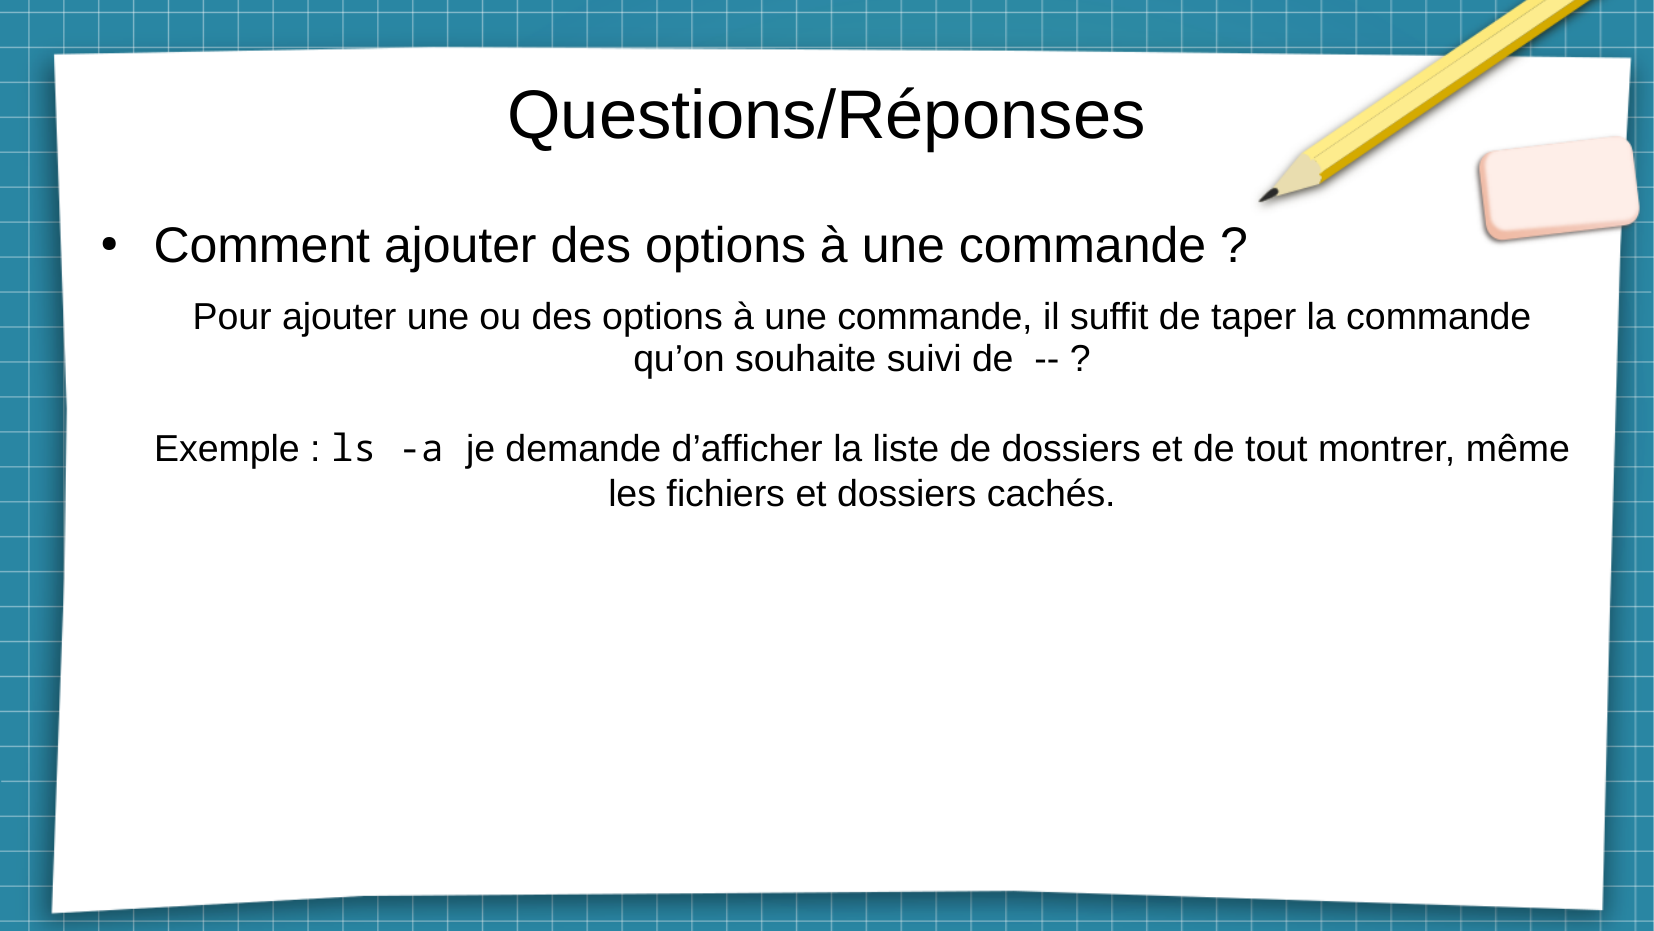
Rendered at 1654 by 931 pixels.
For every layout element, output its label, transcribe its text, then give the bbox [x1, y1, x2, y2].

picture [0, 0, 1654, 931]
title Questions/Réponses [82, 37, 1571, 193]
list Comment ajouter des options à une commande ? Pour ajouter une ou des options à une commande, il suffit de taper la commande qu’on souhaite suivi de -- ? Exemple : ls -a je demande d’afficher la liste de dossiers et de tout montrer, même les fichiers et dossiers cachés. [82, 217, 1571, 758]
